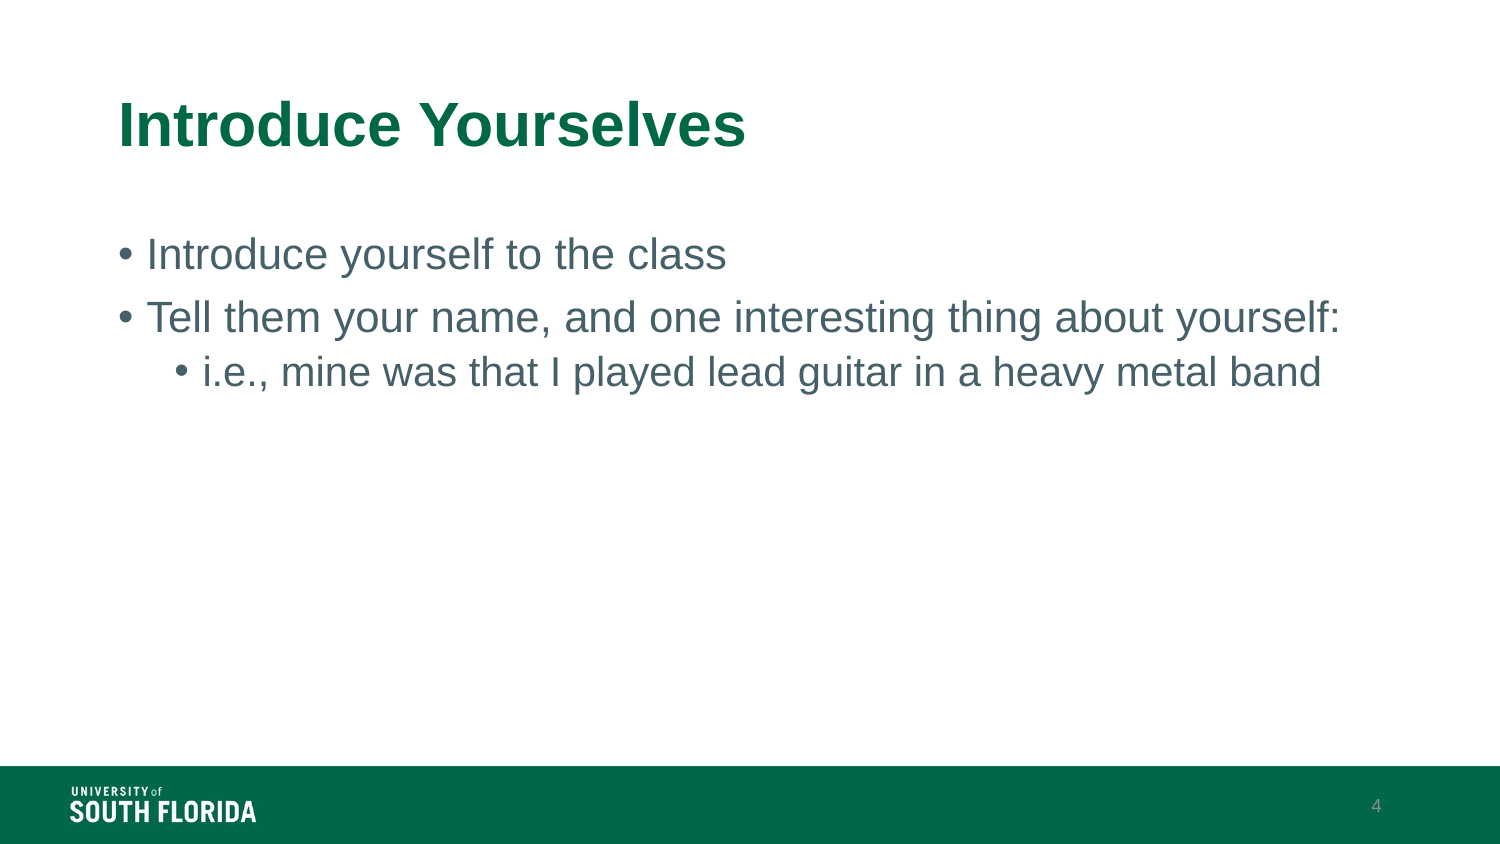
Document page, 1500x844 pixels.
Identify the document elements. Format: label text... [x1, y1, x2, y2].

picture [0, 0, 1500, 844]
title Introduce Yourselves [103, 44, 1397, 208]
list Introduce yourself to the class Tell them your name, and one interesting thing about yourself: i.e., mine was that I played lead guitar in a heavy metal band [103, 224, 1397, 760]
